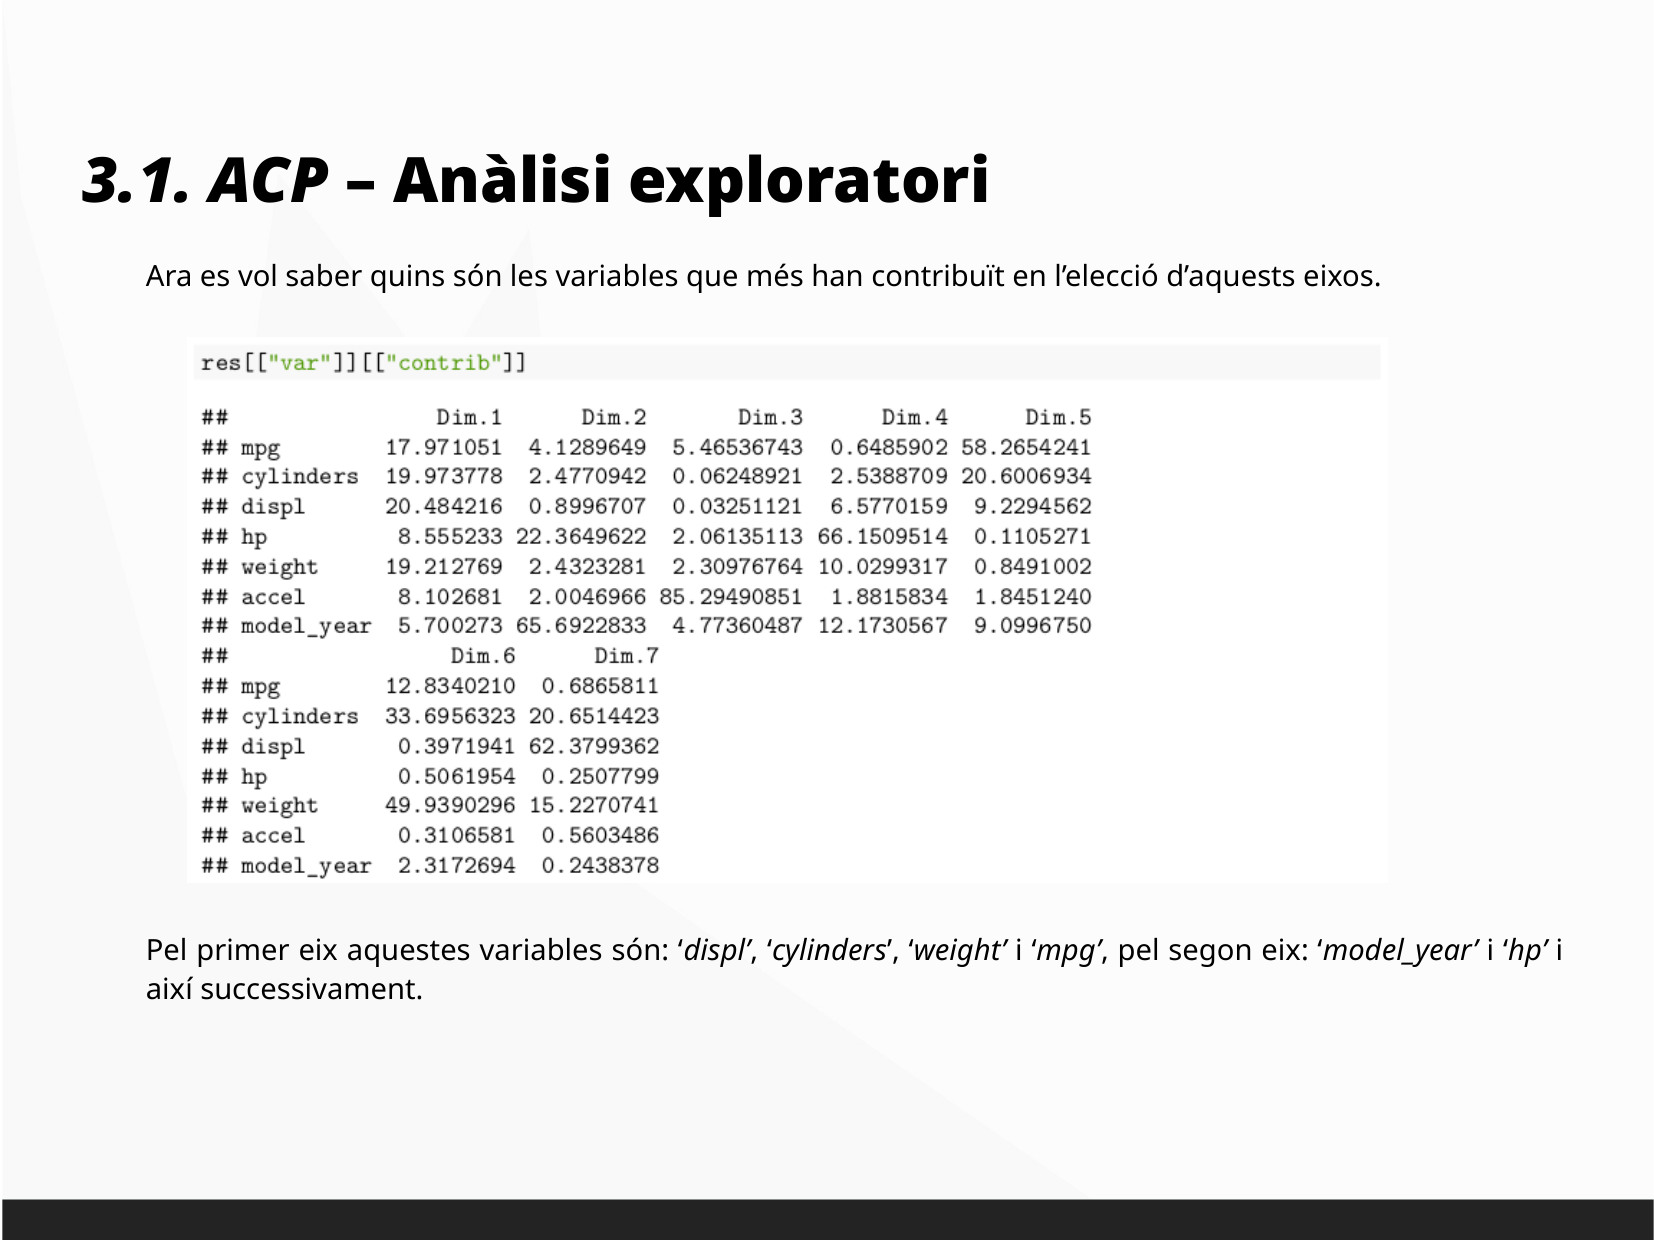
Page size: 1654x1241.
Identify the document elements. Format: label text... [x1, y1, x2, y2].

list Ara es vol saber quins són les variables que més han contribuït en l’elecció d’aquests eixos. [75, 255, 1564, 418]
title 3.1. ACP – Anàlisi exploratori [82, 132, 1571, 226]
picture [2, 0, 1654, 1241]
list Pel primer eix aquestes variables són: ‘displ’, ‘cylinders’, ‘weight’ i ‘mpg’, pel segon eix: ‘model_year’ i ‘hp’ i així successivament. [75, 928, 1564, 1126]
